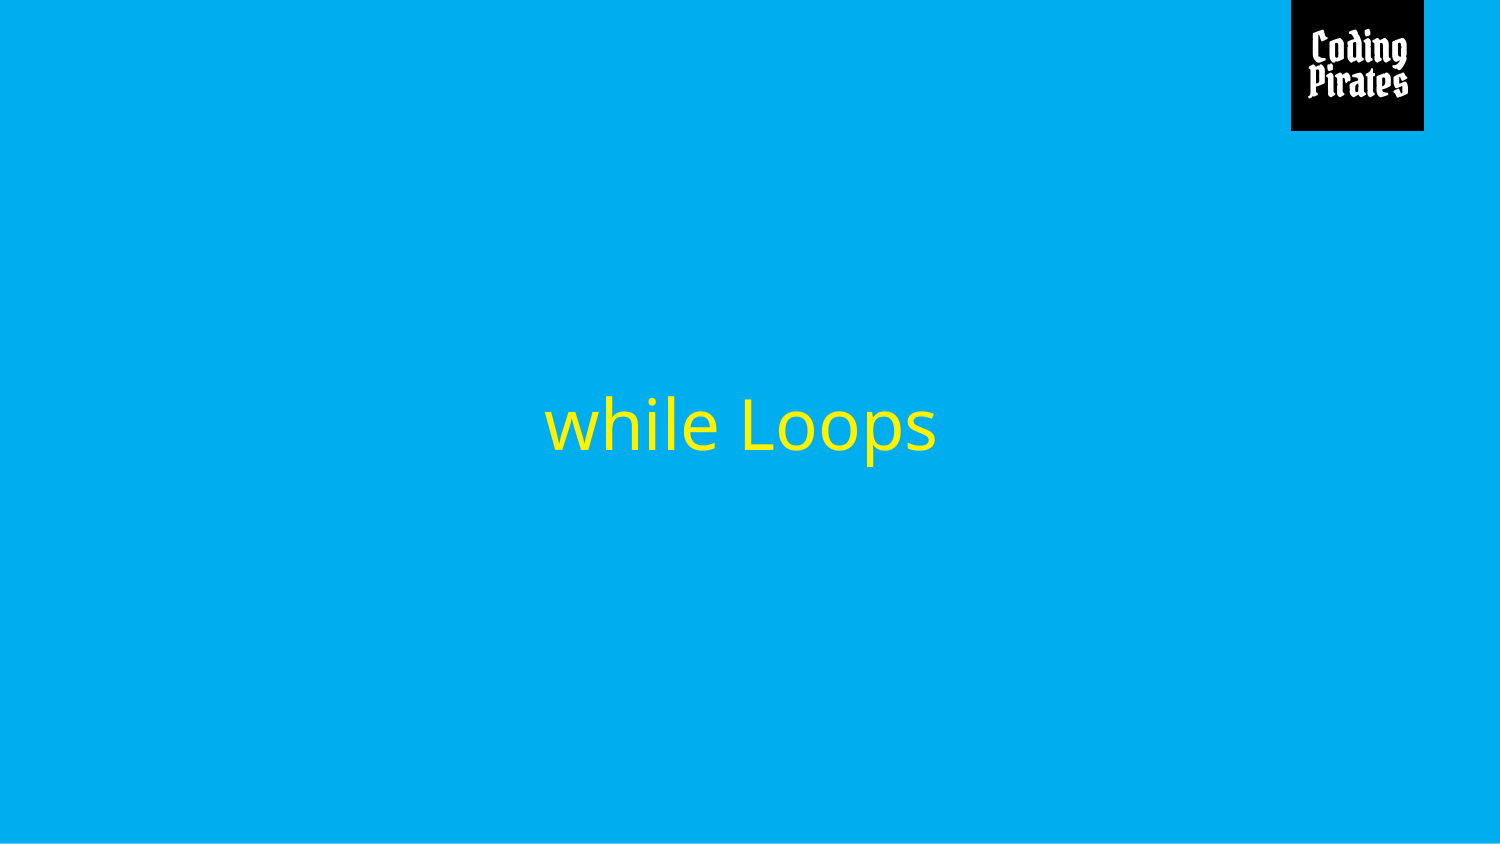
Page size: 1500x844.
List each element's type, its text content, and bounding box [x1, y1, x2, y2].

picture [1292, 0, 1423, 130]
title while Loops [12, 352, 1472, 491]
